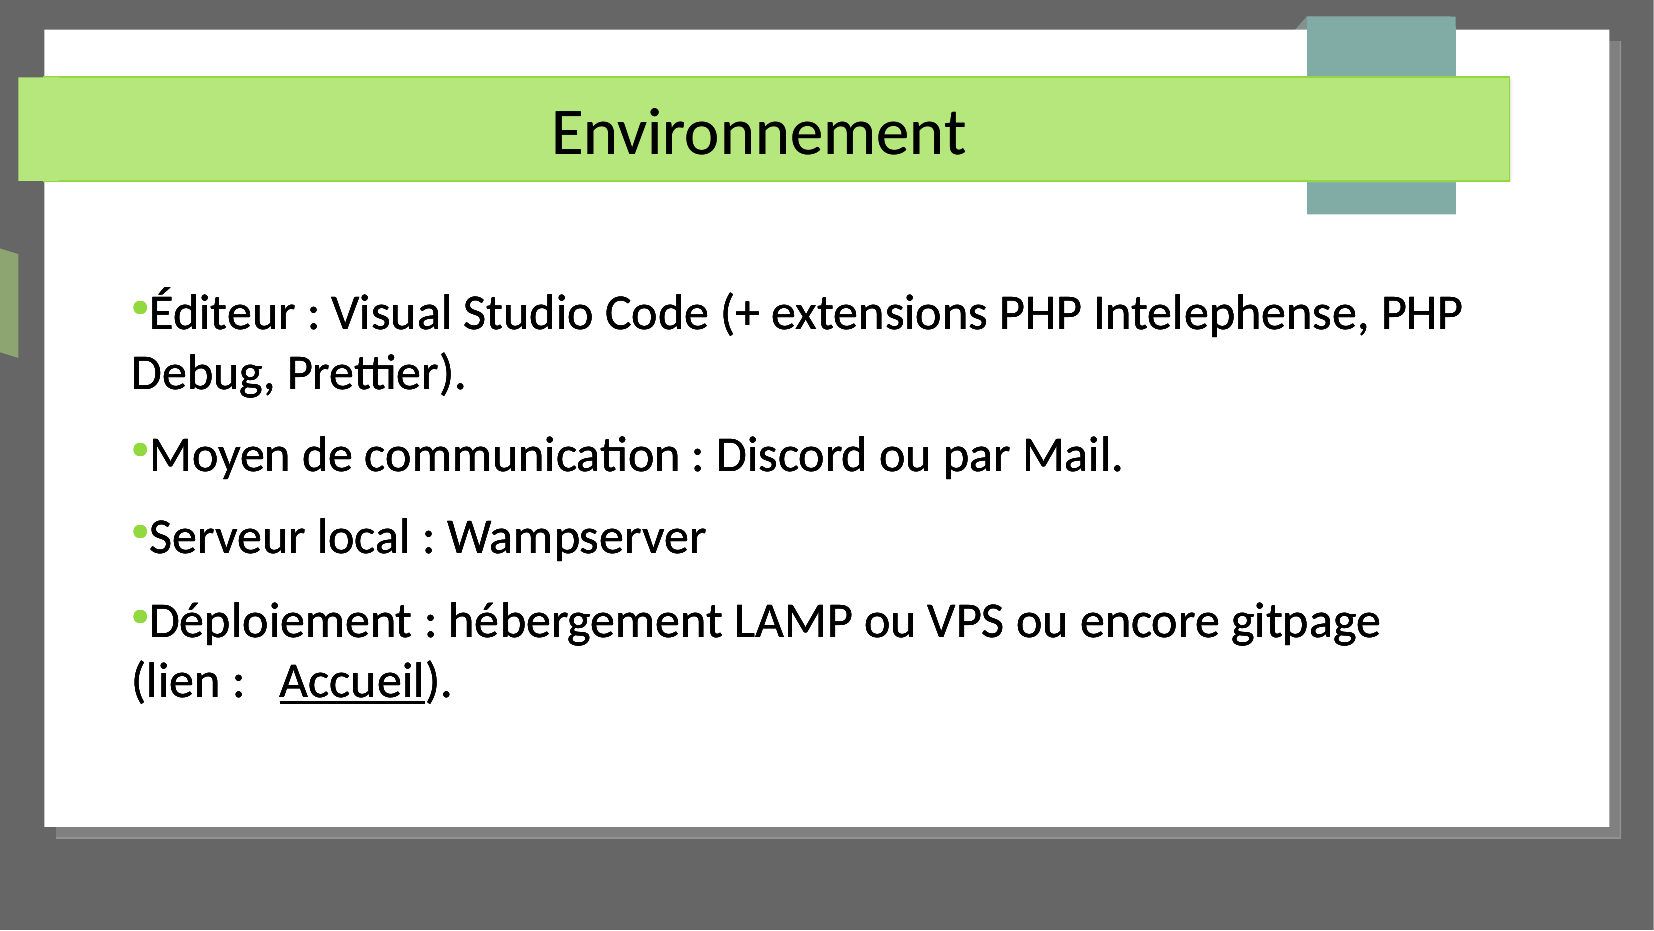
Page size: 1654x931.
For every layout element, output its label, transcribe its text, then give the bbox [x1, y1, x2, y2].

title Environnement [50, 75, 1468, 180]
list Éditeur : Visual Studio Code (+ extensions PHP Intelephense, PHP Debug, Prettier). Moyen de communication : Discord ou par Mail. Serveur local : Wampserver Déploiement : hébergement LAMP ou VPS ou encore gitpage (lien : Accueil). [131, 207, 1506, 798]
